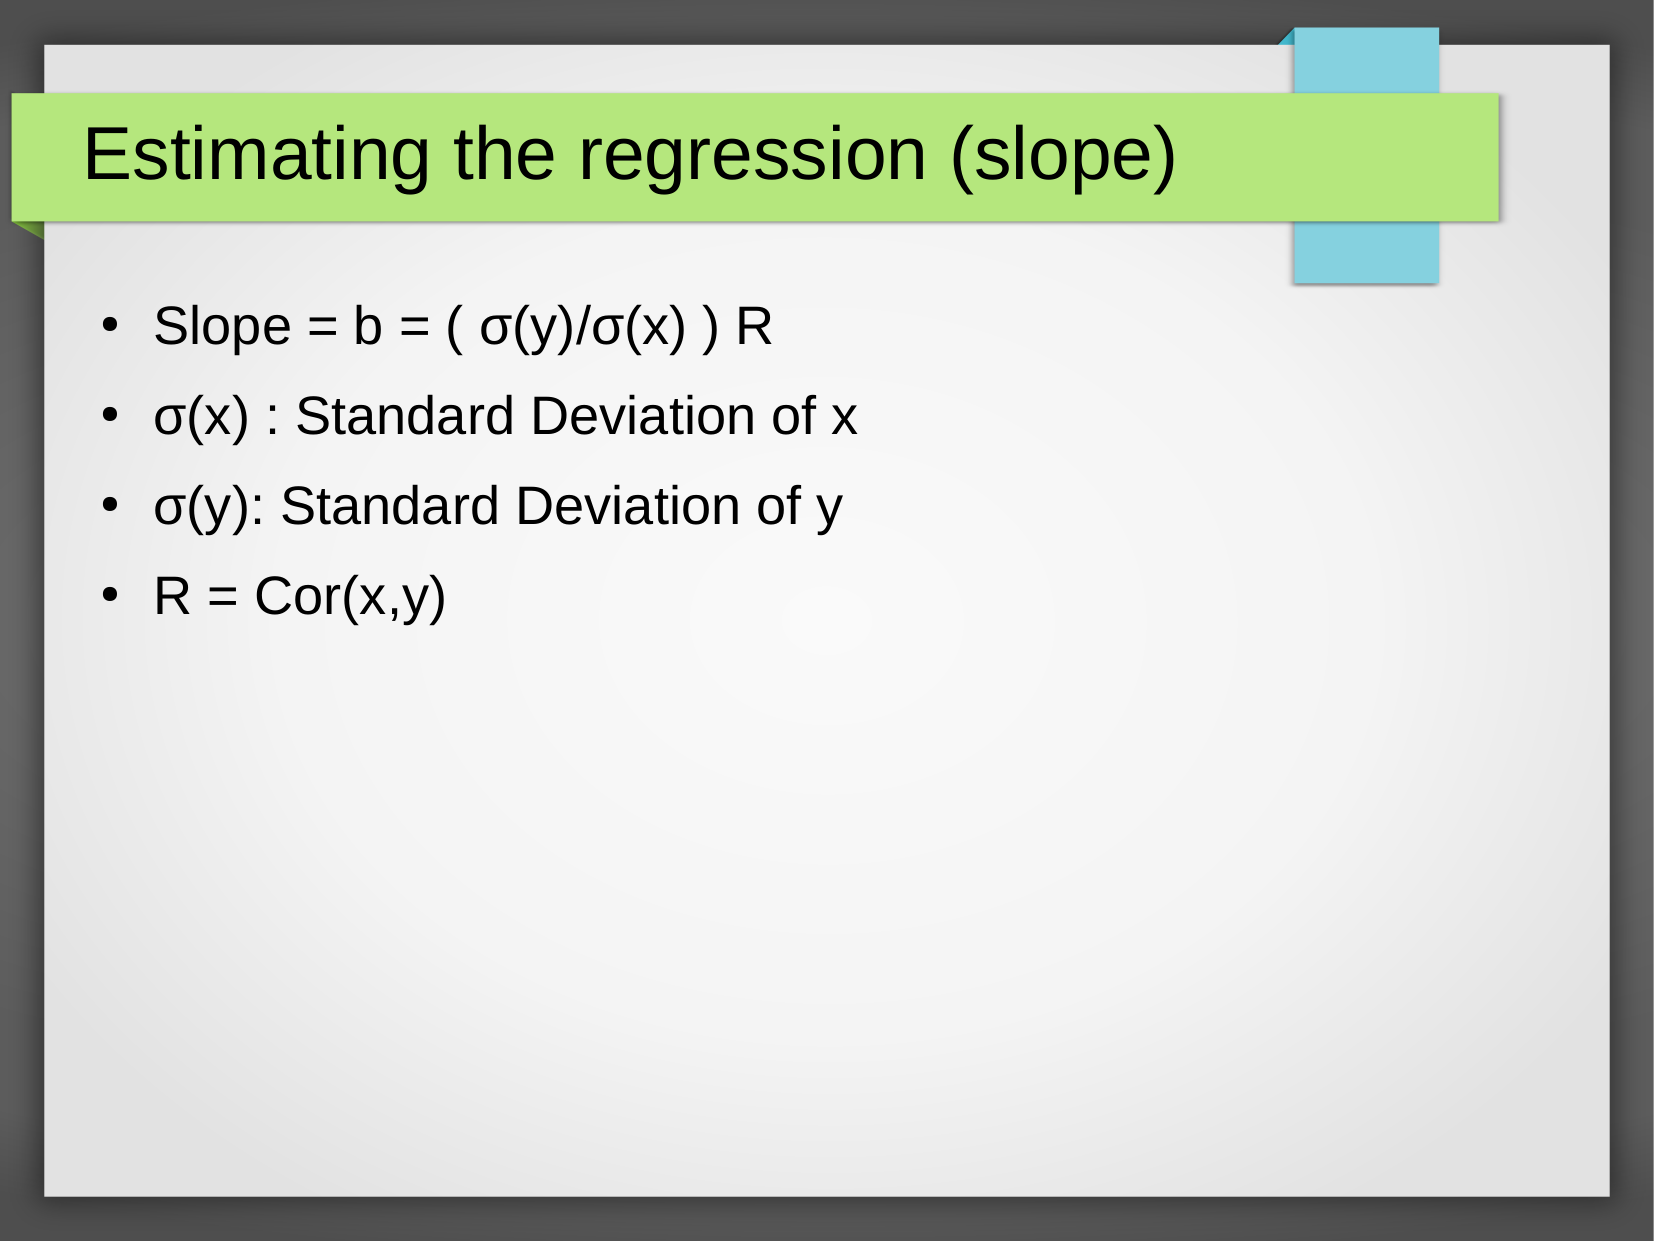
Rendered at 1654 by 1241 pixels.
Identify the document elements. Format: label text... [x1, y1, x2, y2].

list Slope = b = ( σ(y)/σ(x) ) R σ(x) : Standard Deviation of x σ(y): Standard Deviation of y R = Cor(x,y) [82, 295, 1571, 1015]
title Estimating the regression (slope) [82, 94, 1264, 213]
picture [0, 0, 1654, 1241]
